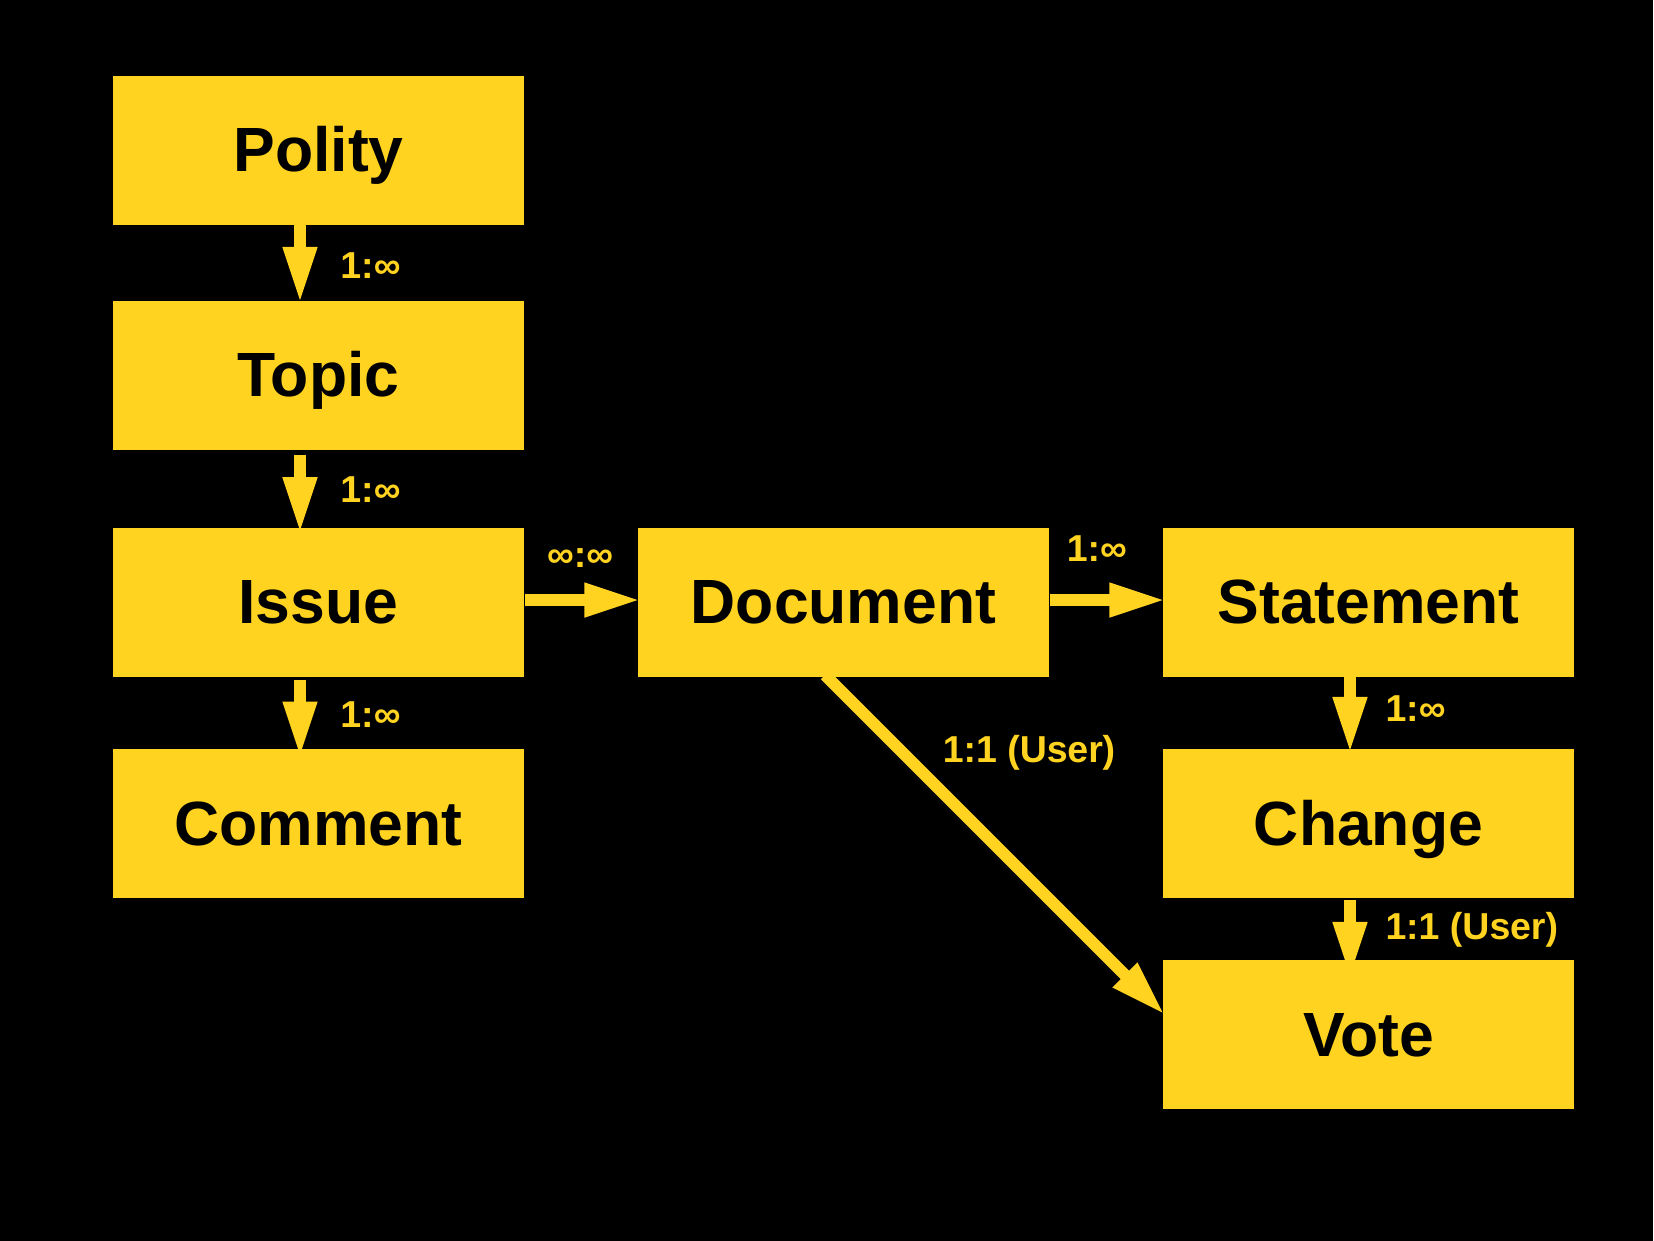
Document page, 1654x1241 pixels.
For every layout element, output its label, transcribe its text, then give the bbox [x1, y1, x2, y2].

text_box Polity [112, 75, 525, 226]
text_box 1:∞ [1052, 520, 1142, 607]
text_box ∞:∞ [532, 526, 629, 613]
text_box 1:1 (User) [928, 721, 1131, 808]
text_box Topic [112, 300, 525, 451]
text_box Vote [1162, 959, 1575, 1110]
text_box 1:∞ [325, 236, 416, 324]
text_box 1:∞ [1370, 679, 1461, 767]
text_box 1:∞ [325, 685, 416, 773]
text_box Change [1162, 748, 1575, 899]
text_box Document [637, 527, 1050, 678]
text_box 1:∞ [325, 461, 416, 548]
text_box Statement [1162, 527, 1575, 678]
text_box Comment [112, 748, 525, 899]
text_box Issue [112, 527, 525, 678]
text_box 1:1 (User) [1370, 898, 1574, 985]
